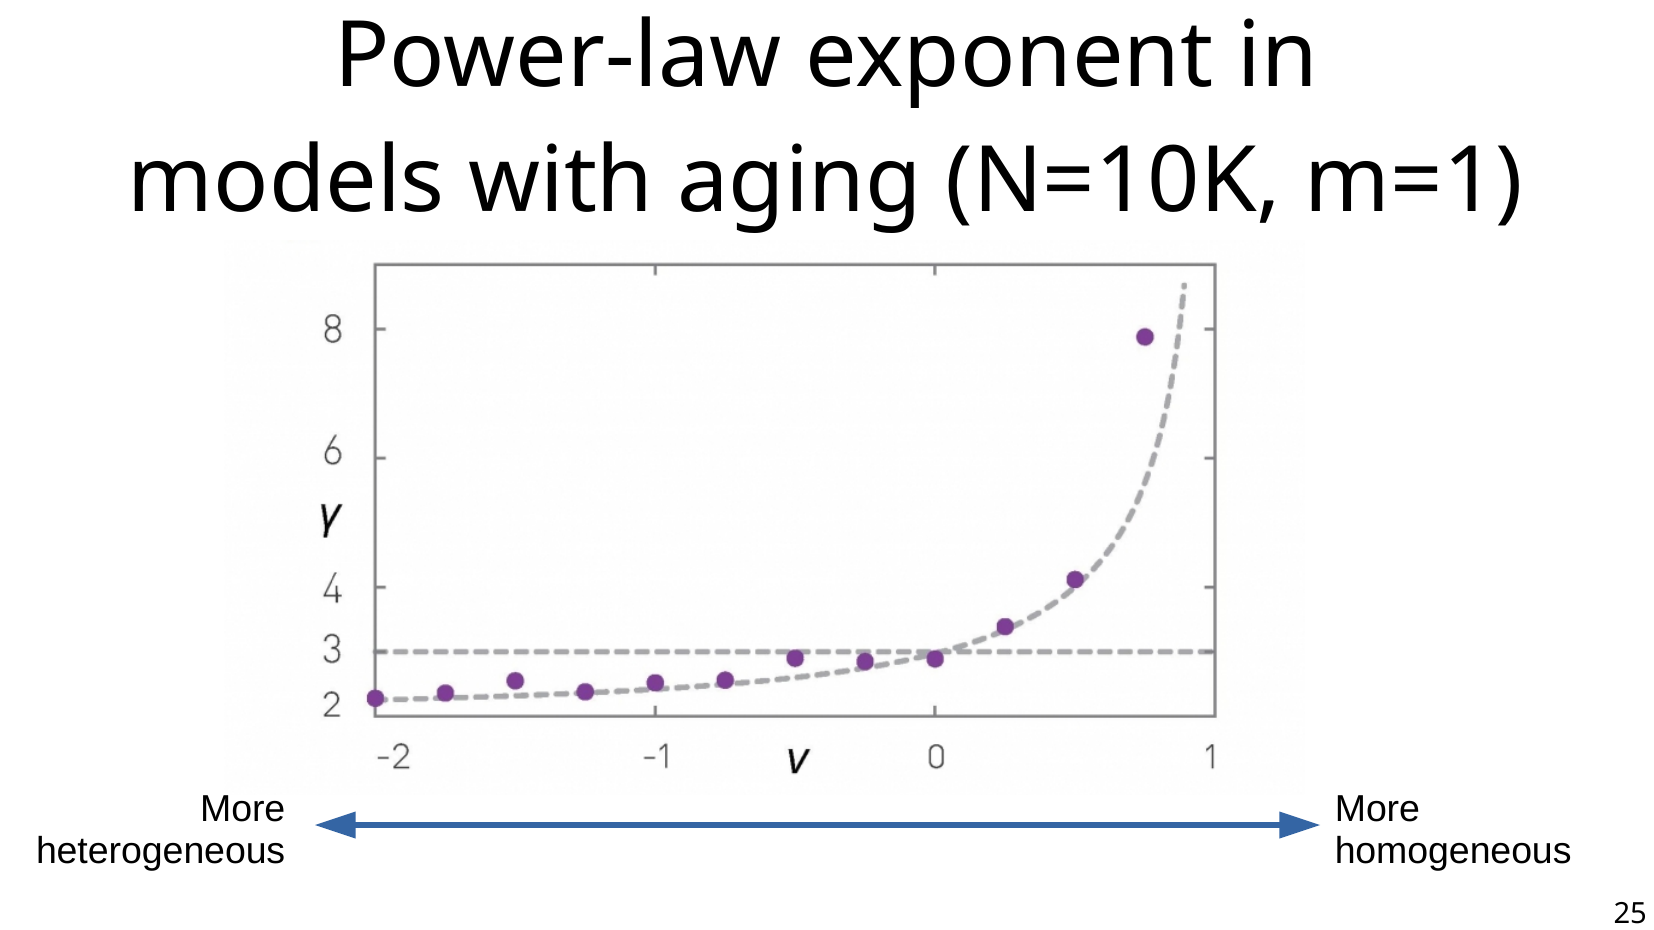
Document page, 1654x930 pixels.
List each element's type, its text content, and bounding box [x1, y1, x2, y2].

picture [224, 240, 1306, 795]
title Power-law exponent in models with aging (N=10K, m=1) [82, 1, 1571, 225]
text_box More heterogeneous [15, 780, 301, 879]
text_box More homogeneous [1320, 780, 1651, 879]
